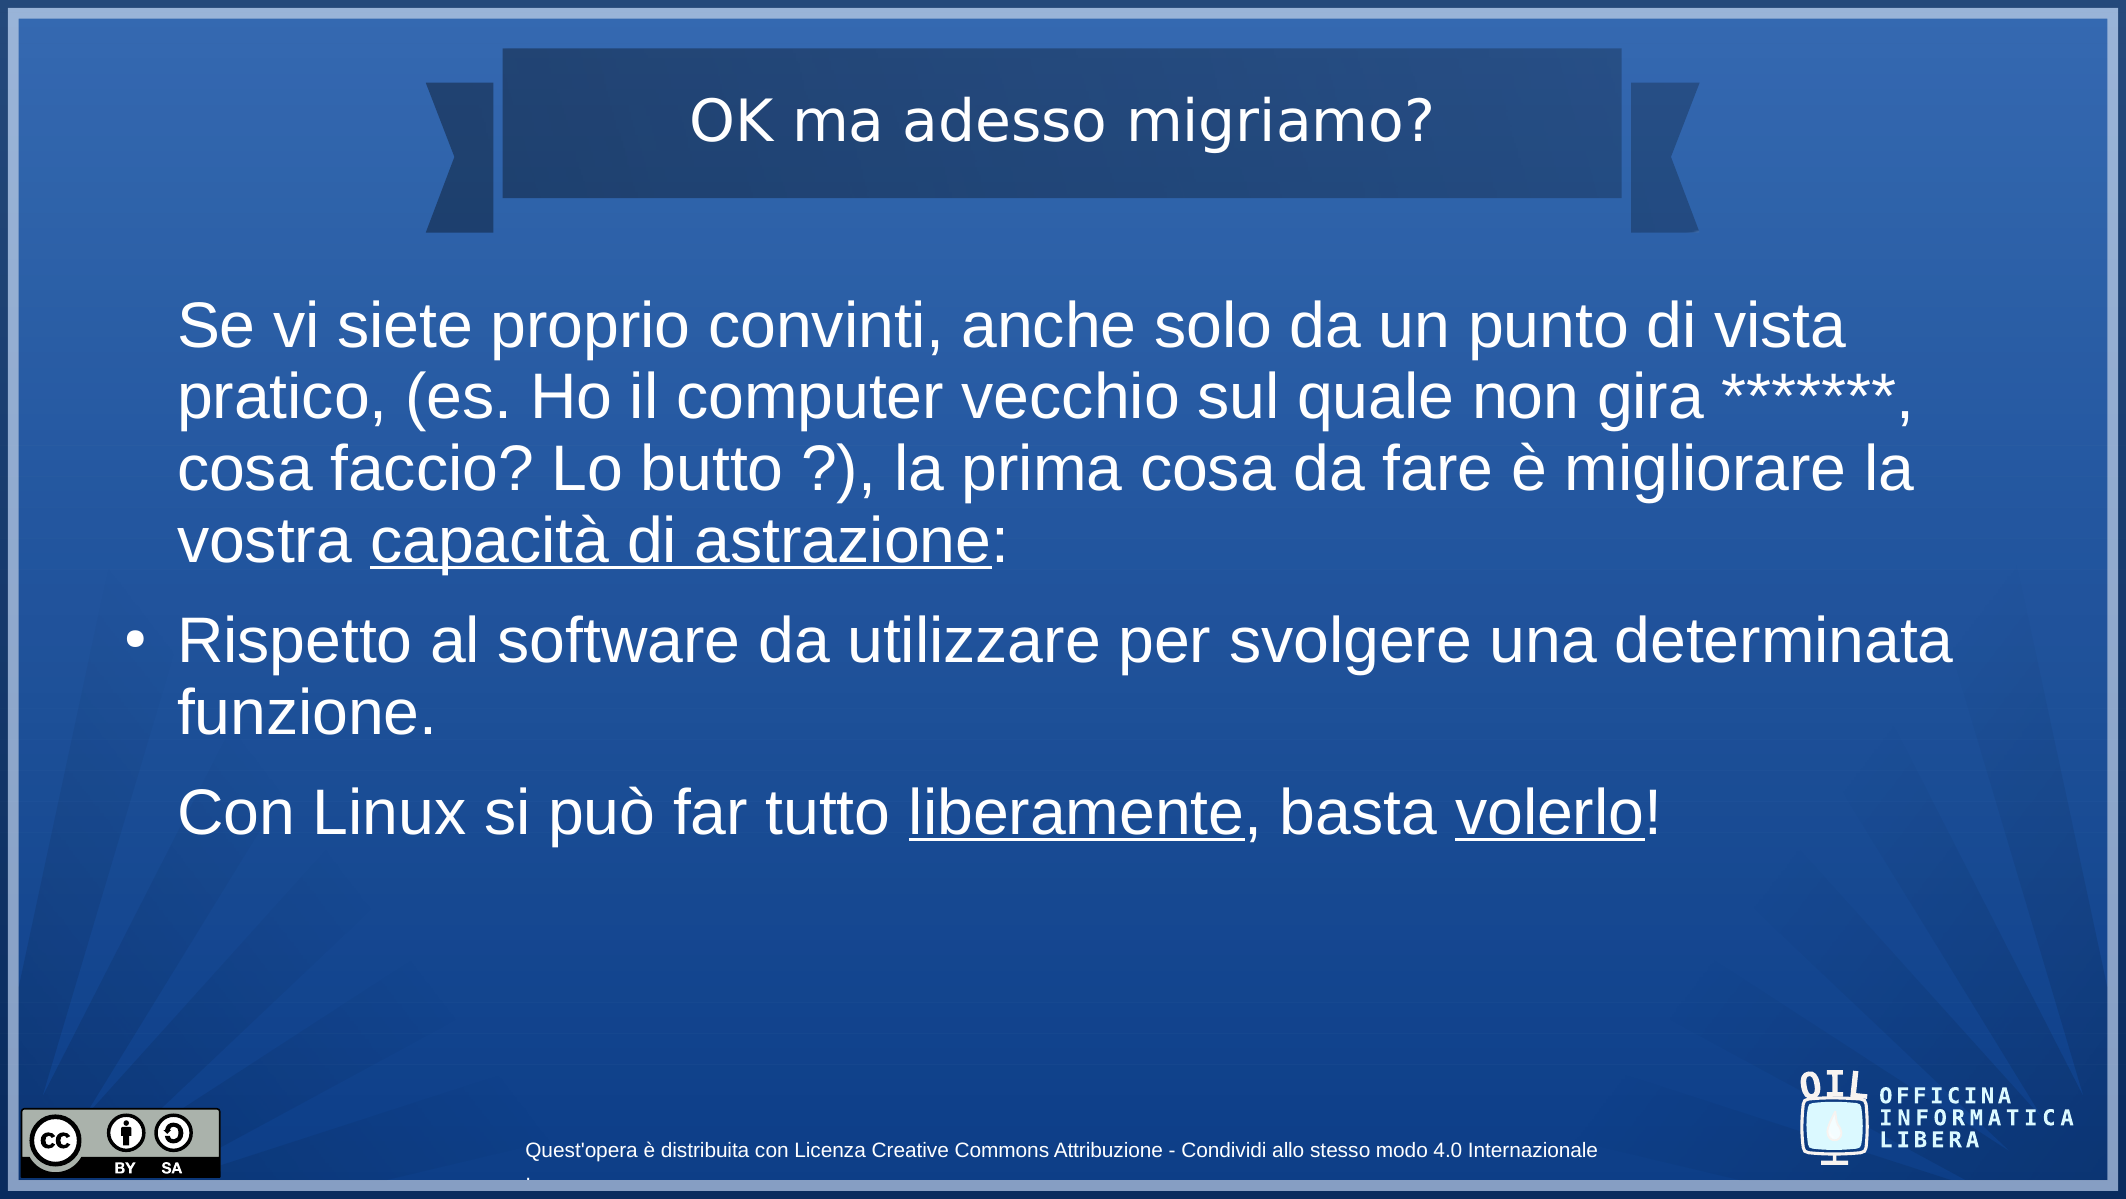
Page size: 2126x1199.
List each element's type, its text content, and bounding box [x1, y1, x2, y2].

text_box Quest'opera è distribuita con Licenza Creative Commons Attribuzione - Condividi allo stesso modo 4.0 Internazionale. [510, 1131, 1619, 1193]
picture [20, 1107, 221, 1178]
title OK ma adesso migriamo? [501, 45, 1625, 198]
list Se vi siete proprio convinti, anche solo da un punto di vista pratico, (es. Ho il computer vecchio sul quale non gira *******, cosa faccio? Lo butto ?), la prima cosa da fare è migliorare la vostra capacità di astrazione: Rispetto al software da utilizzare per svolgere una determinata funzione. Con Linux si può far tutto liberamente, basta volerlo! [106, 289, 2020, 1199]
picture [1720, 940, 2126, 1199]
